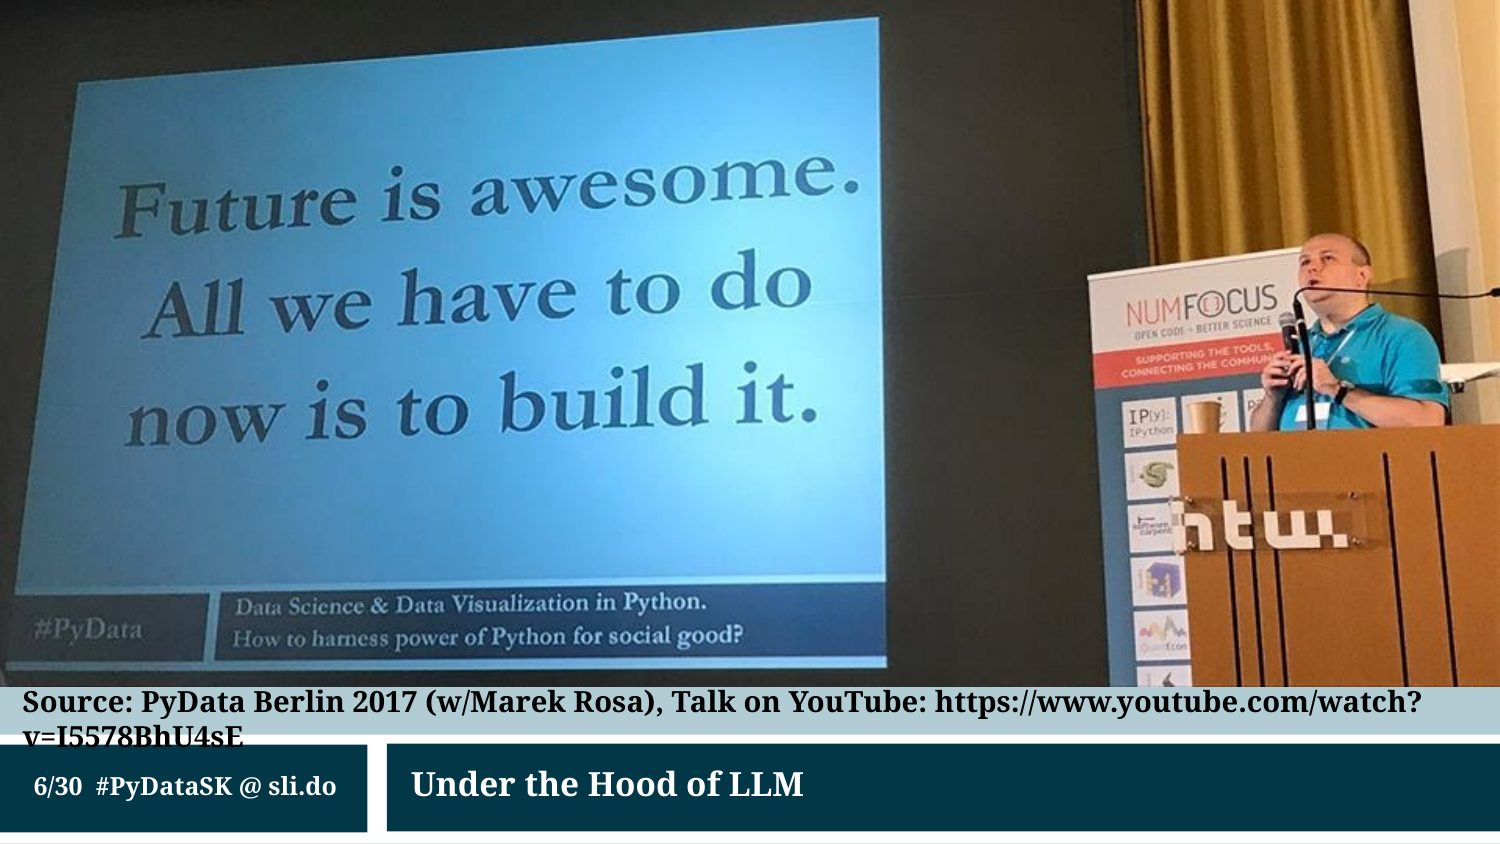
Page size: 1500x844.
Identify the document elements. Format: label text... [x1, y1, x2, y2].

text_box 6/30 #PyDataSK @ sli.do [22, 764, 362, 808]
text_box Under the Hood of LLM [400, 740, 1500, 826]
text_box Source: PyData Berlin 2017 (w/Marek Rosa), Talk on YouTube: https://www.youtube.com/watch?v=I5578BhU4sE [11, 677, 1481, 732]
picture [0, 0, 1500, 687]
